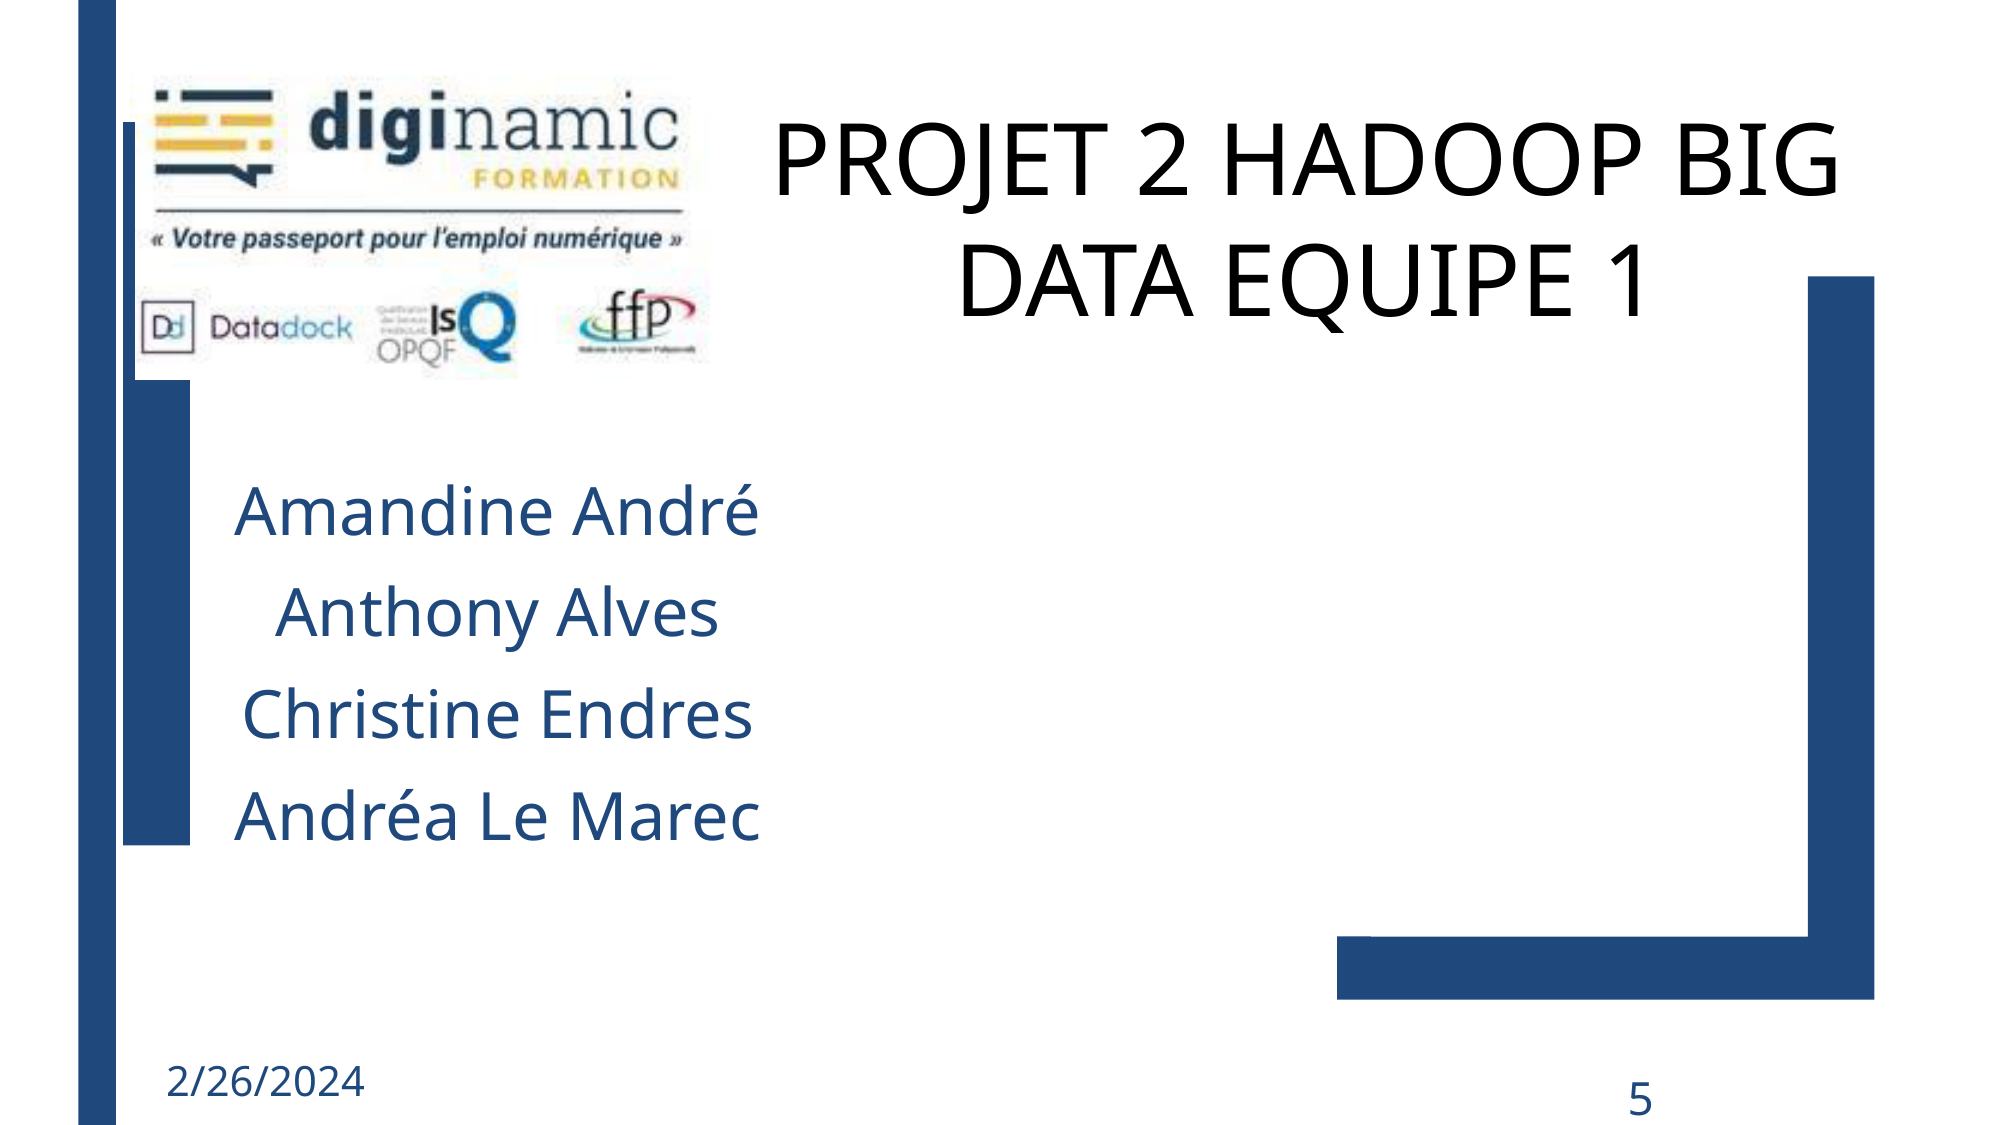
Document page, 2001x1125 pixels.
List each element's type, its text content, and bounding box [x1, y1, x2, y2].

text_box 2/26/2024 [151, 1044, 389, 1111]
subtitle Amandine André Anthony Alves Christine Endres Andréa Le Marec [115, 445, 881, 1003]
title Projet 2 HADOOP BIG DATA EQUIPE 1 [740, 90, 1875, 349]
text_box [1612, 1058, 1875, 1125]
